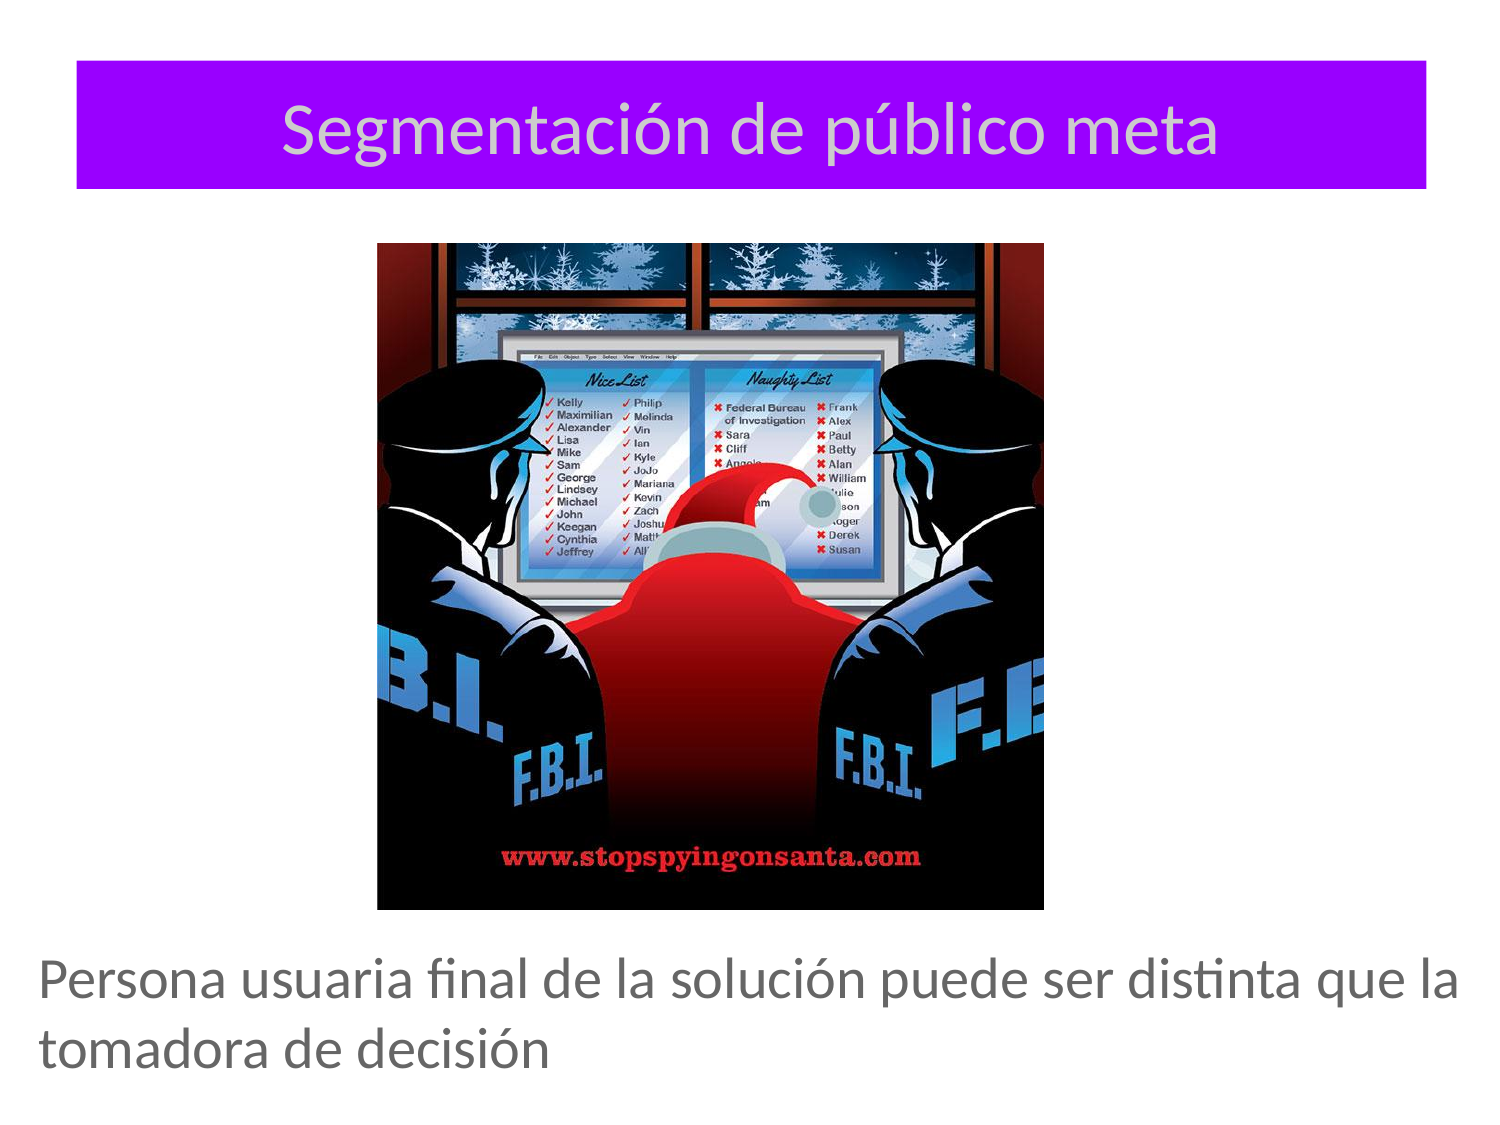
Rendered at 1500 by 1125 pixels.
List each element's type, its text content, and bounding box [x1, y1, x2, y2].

text_box Persona usuaria final de la solución puede ser distinta que la tomadora de decisión [23, 933, 1476, 1091]
text_box Segmentación de público meta [76, 60, 1427, 189]
picture [377, 243, 1044, 910]
